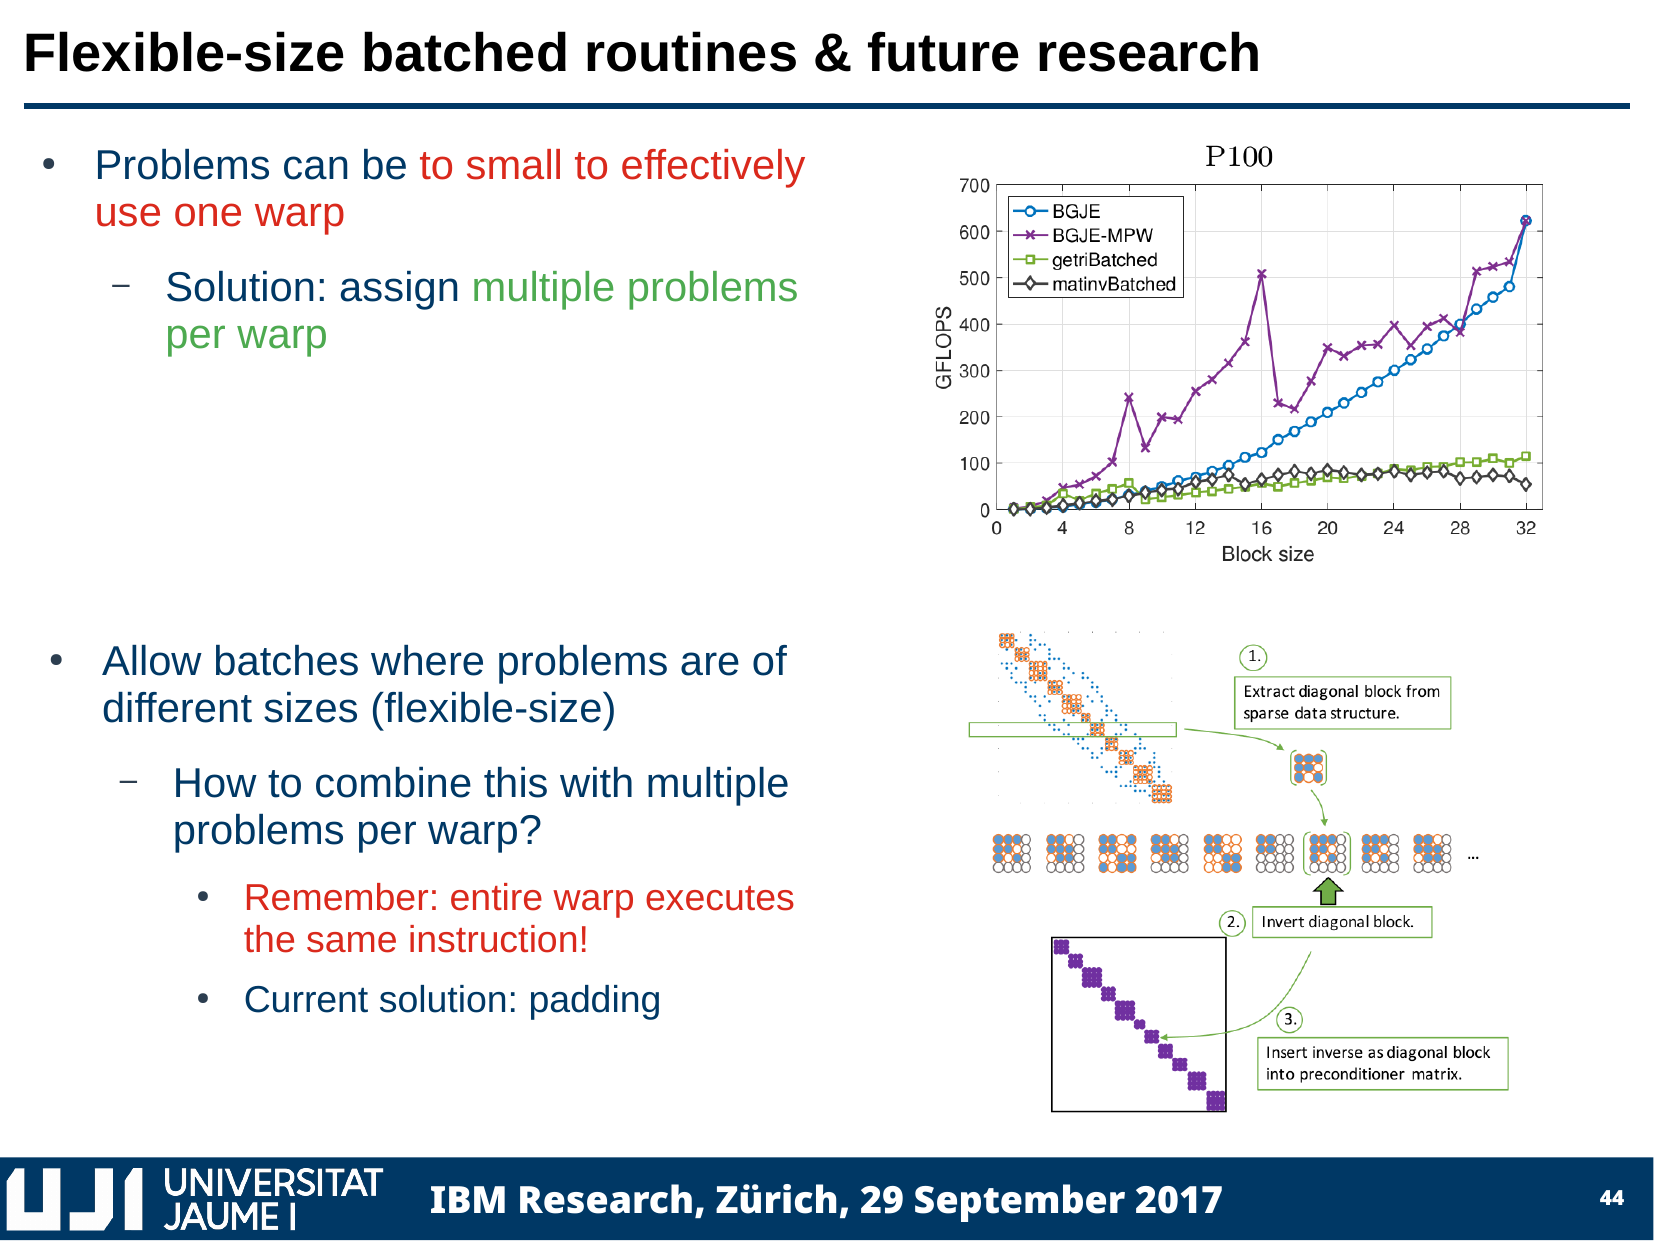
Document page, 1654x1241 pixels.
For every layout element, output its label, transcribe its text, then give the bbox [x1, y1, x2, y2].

picture [921, 123, 1583, 579]
title Flexible-size batched routines & future research [23, 0, 1630, 107]
list Allow batches where problems are of different sizes (flexible-size) How to combine this with multiple problems per warp? Remember: entire warp executes the same instruction! Current solution: padding [31, 637, 815, 1112]
list Problems can be to small to effectively use one warp Solution: assign multiple problems per warp [23, 141, 808, 615]
picture [944, 615, 1536, 1147]
picture [0, 1158, 390, 1241]
